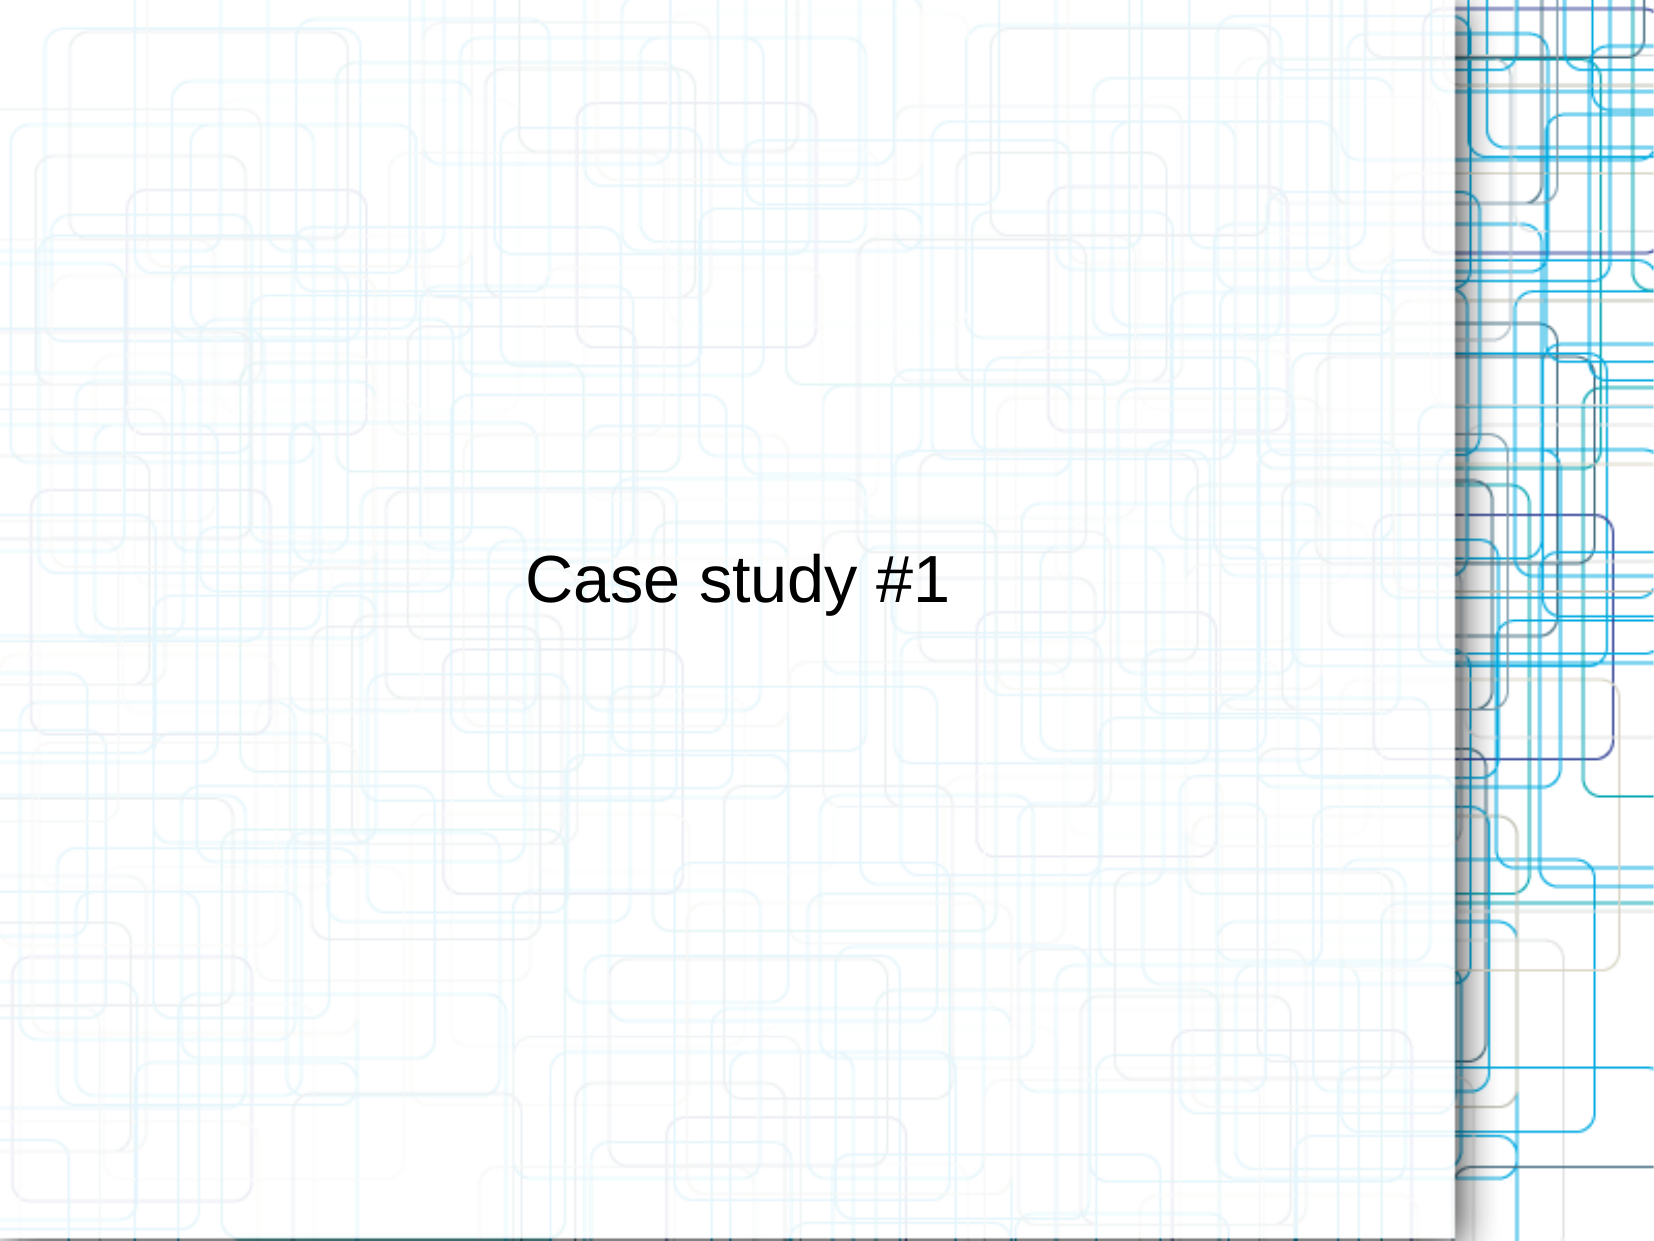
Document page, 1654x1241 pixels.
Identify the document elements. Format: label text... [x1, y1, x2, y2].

subtitle Case study #1 [59, 56, 1418, 1102]
picture [0, 0, 1654, 1241]
